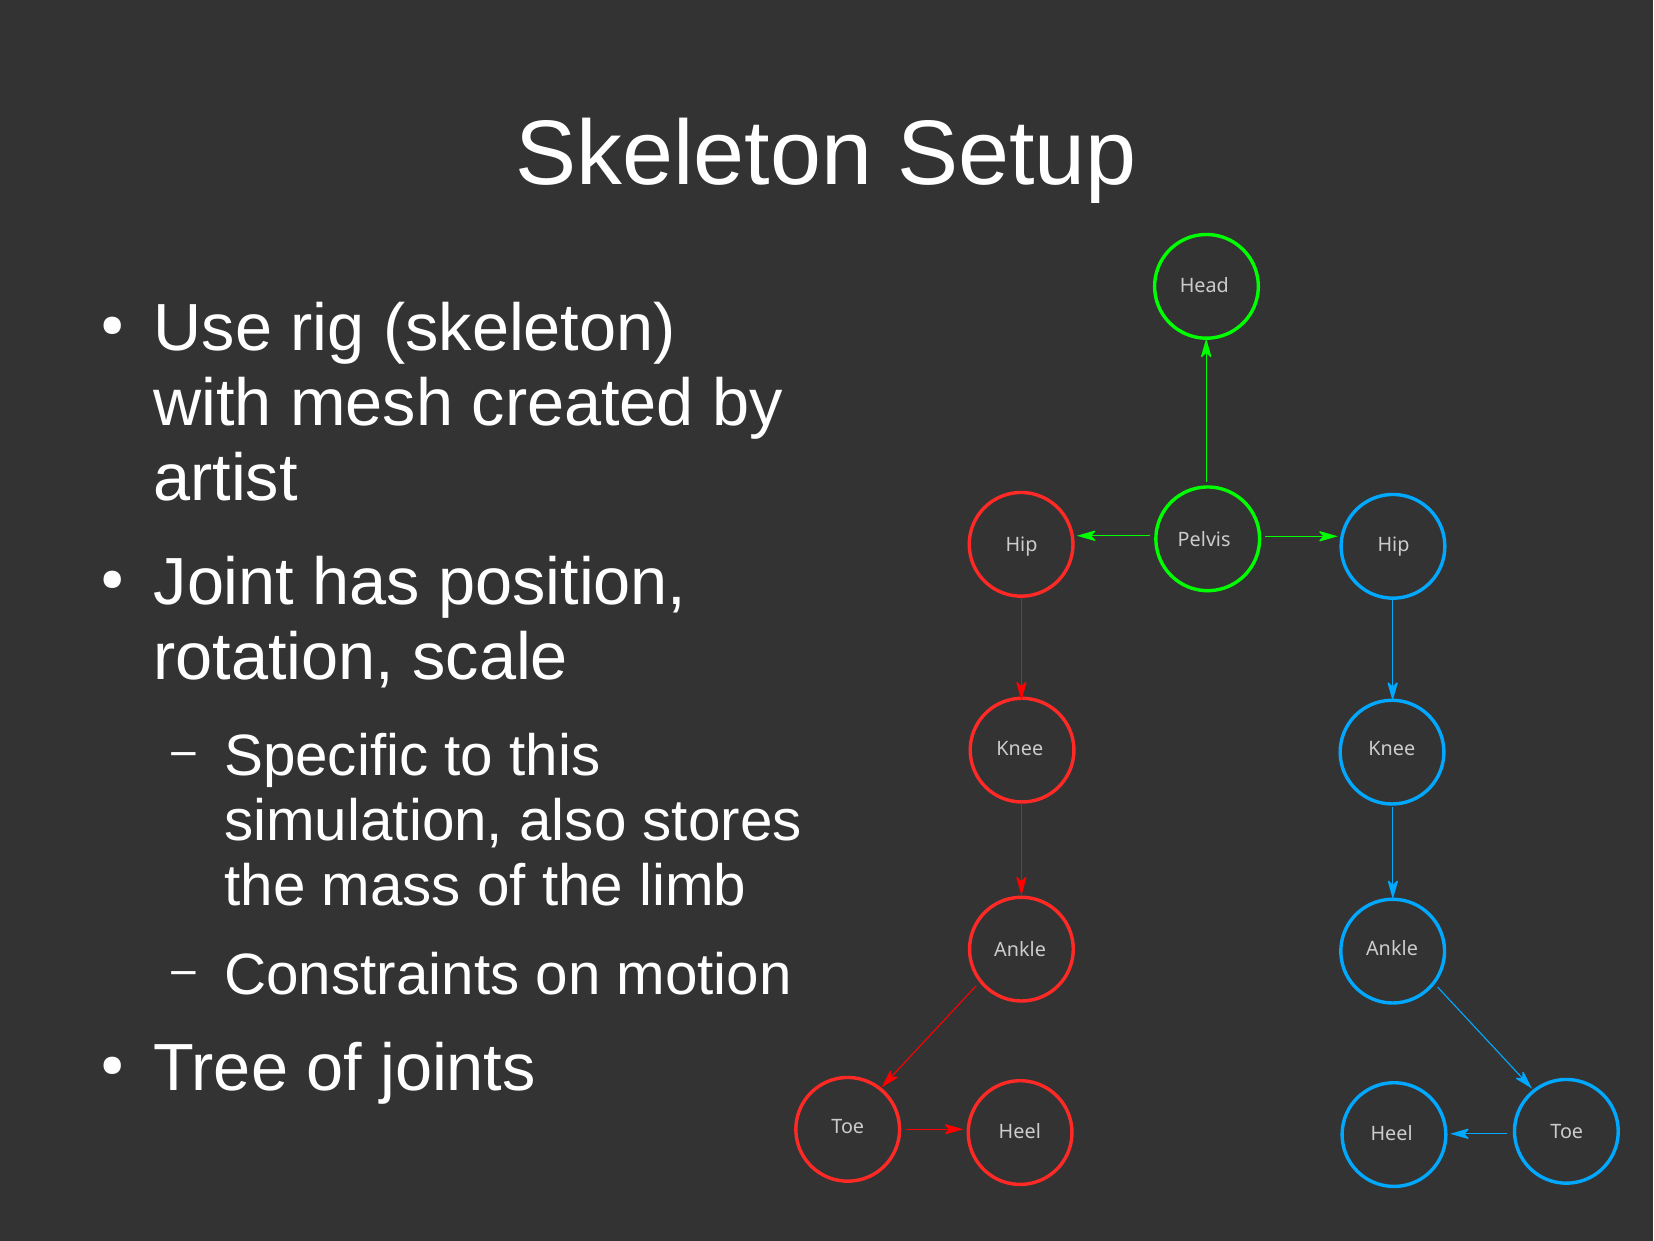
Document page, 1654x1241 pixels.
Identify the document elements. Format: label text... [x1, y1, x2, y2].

picture [1517, 1082, 1616, 1181]
list Use rig (skeleton) with mesh created by artist Joint has position, rotation, scale Specific to this simulation, also stores the mass of the limb Constraints on motion Tree of joints [82, 290, 794, 1109]
picture [1345, 1085, 1443, 1184]
picture [794, 232, 1620, 1189]
title Skeleton Setup [82, 49, 1571, 257]
